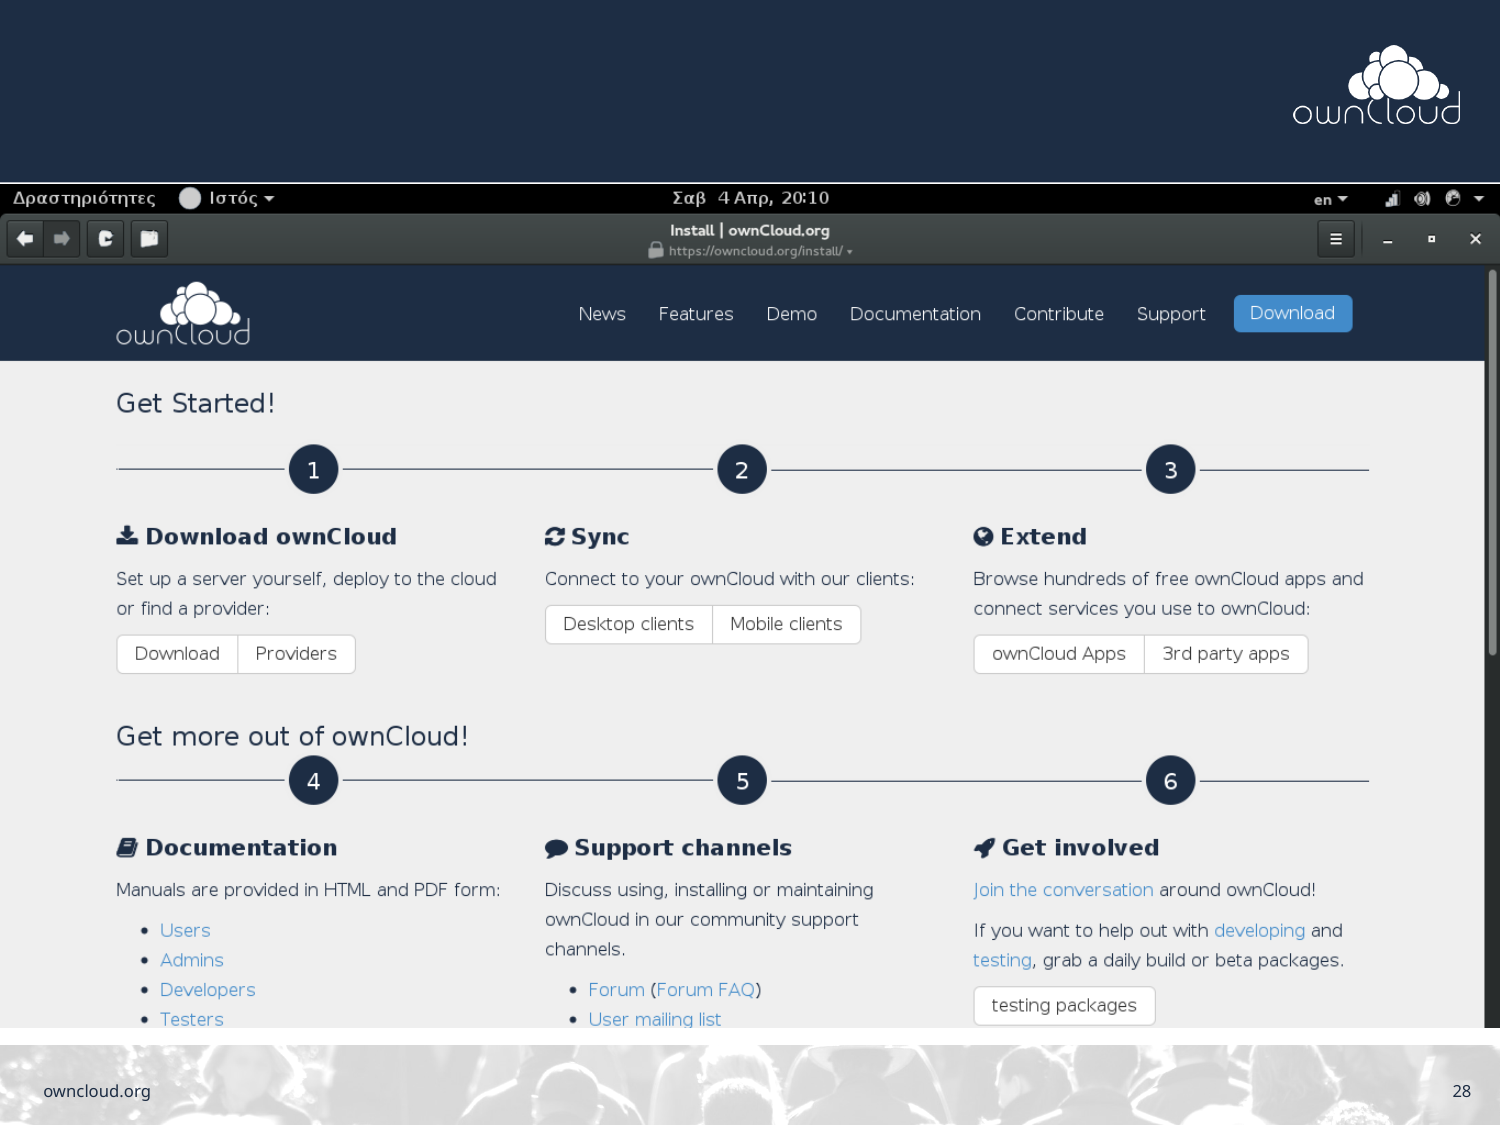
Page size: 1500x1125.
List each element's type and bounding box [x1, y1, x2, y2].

picture [0, 184, 1500, 1028]
picture [1293, 45, 1460, 124]
picture [0, 1045, 1500, 1125]
